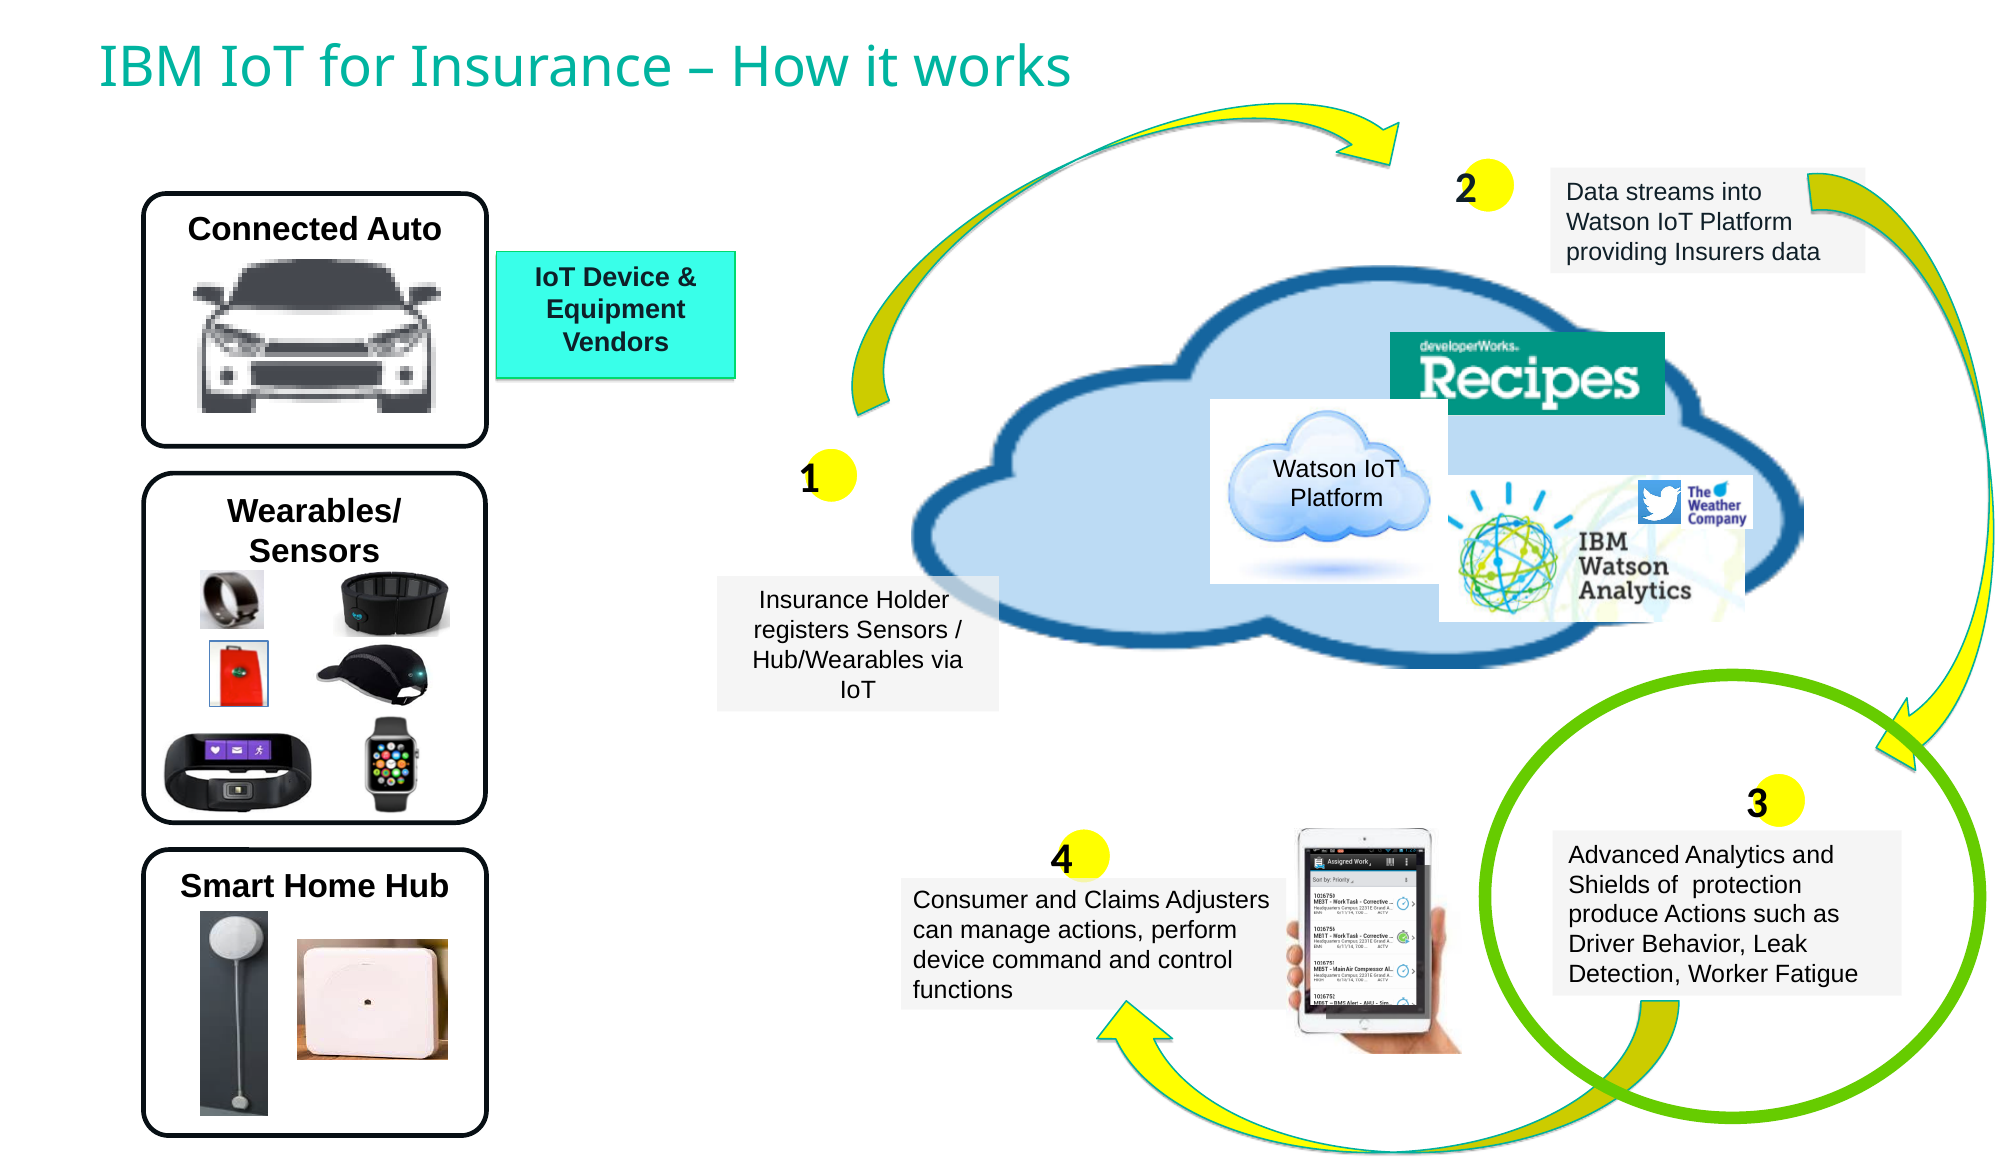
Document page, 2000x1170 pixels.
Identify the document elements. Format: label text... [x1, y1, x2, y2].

title IBM IoT for Insurance – How it works [99, 30, 1899, 102]
text_box Smart Home Hub [143, 849, 487, 1136]
text_box 2 [1461, 178, 1469, 192]
text_box Consumer and Claims Adjusters can manage actions, perform device command and control functions [901, 878, 1287, 1010]
text_box Advanced Analytics and Shields of protection produce Actions such as Driver Behavior, Leak Detection, Worker Fatigue [1552, 830, 1902, 996]
picture [200, 570, 264, 629]
picture [333, 570, 450, 637]
text_box [852, 103, 1399, 416]
text_box IoT Device & Equipment Vendors [496, 251, 736, 379]
text_box 2 [1464, 157, 1515, 213]
text_box 3 [1752, 793, 1761, 813]
text_box 1 [806, 447, 858, 503]
text_box 3 [1754, 773, 1806, 828]
text_box Connected Auto [143, 193, 487, 447]
text_box [1876, 733, 1916, 771]
text_box Insurance Holder registers Sensors / Hub/Wearables via IoT [717, 576, 999, 712]
text_box Watson IoT Platform [1257, 444, 1417, 520]
text_box 4 [1057, 828, 1111, 878]
picture [911, 265, 1804, 669]
text_box [1604, 1000, 1679, 1090]
picture [362, 714, 422, 815]
text_box 4 [1057, 851, 1064, 862]
picture [1286, 828, 1462, 1054]
picture [162, 732, 312, 813]
text_box [1807, 173, 1994, 745]
text_box Data streams into Watson IoT Platform providing Insurers data [1550, 167, 1866, 274]
text_box Wearables/ Sensors [143, 473, 486, 823]
text_box 1 [804, 470, 808, 488]
text_box [1096, 1000, 1616, 1153]
